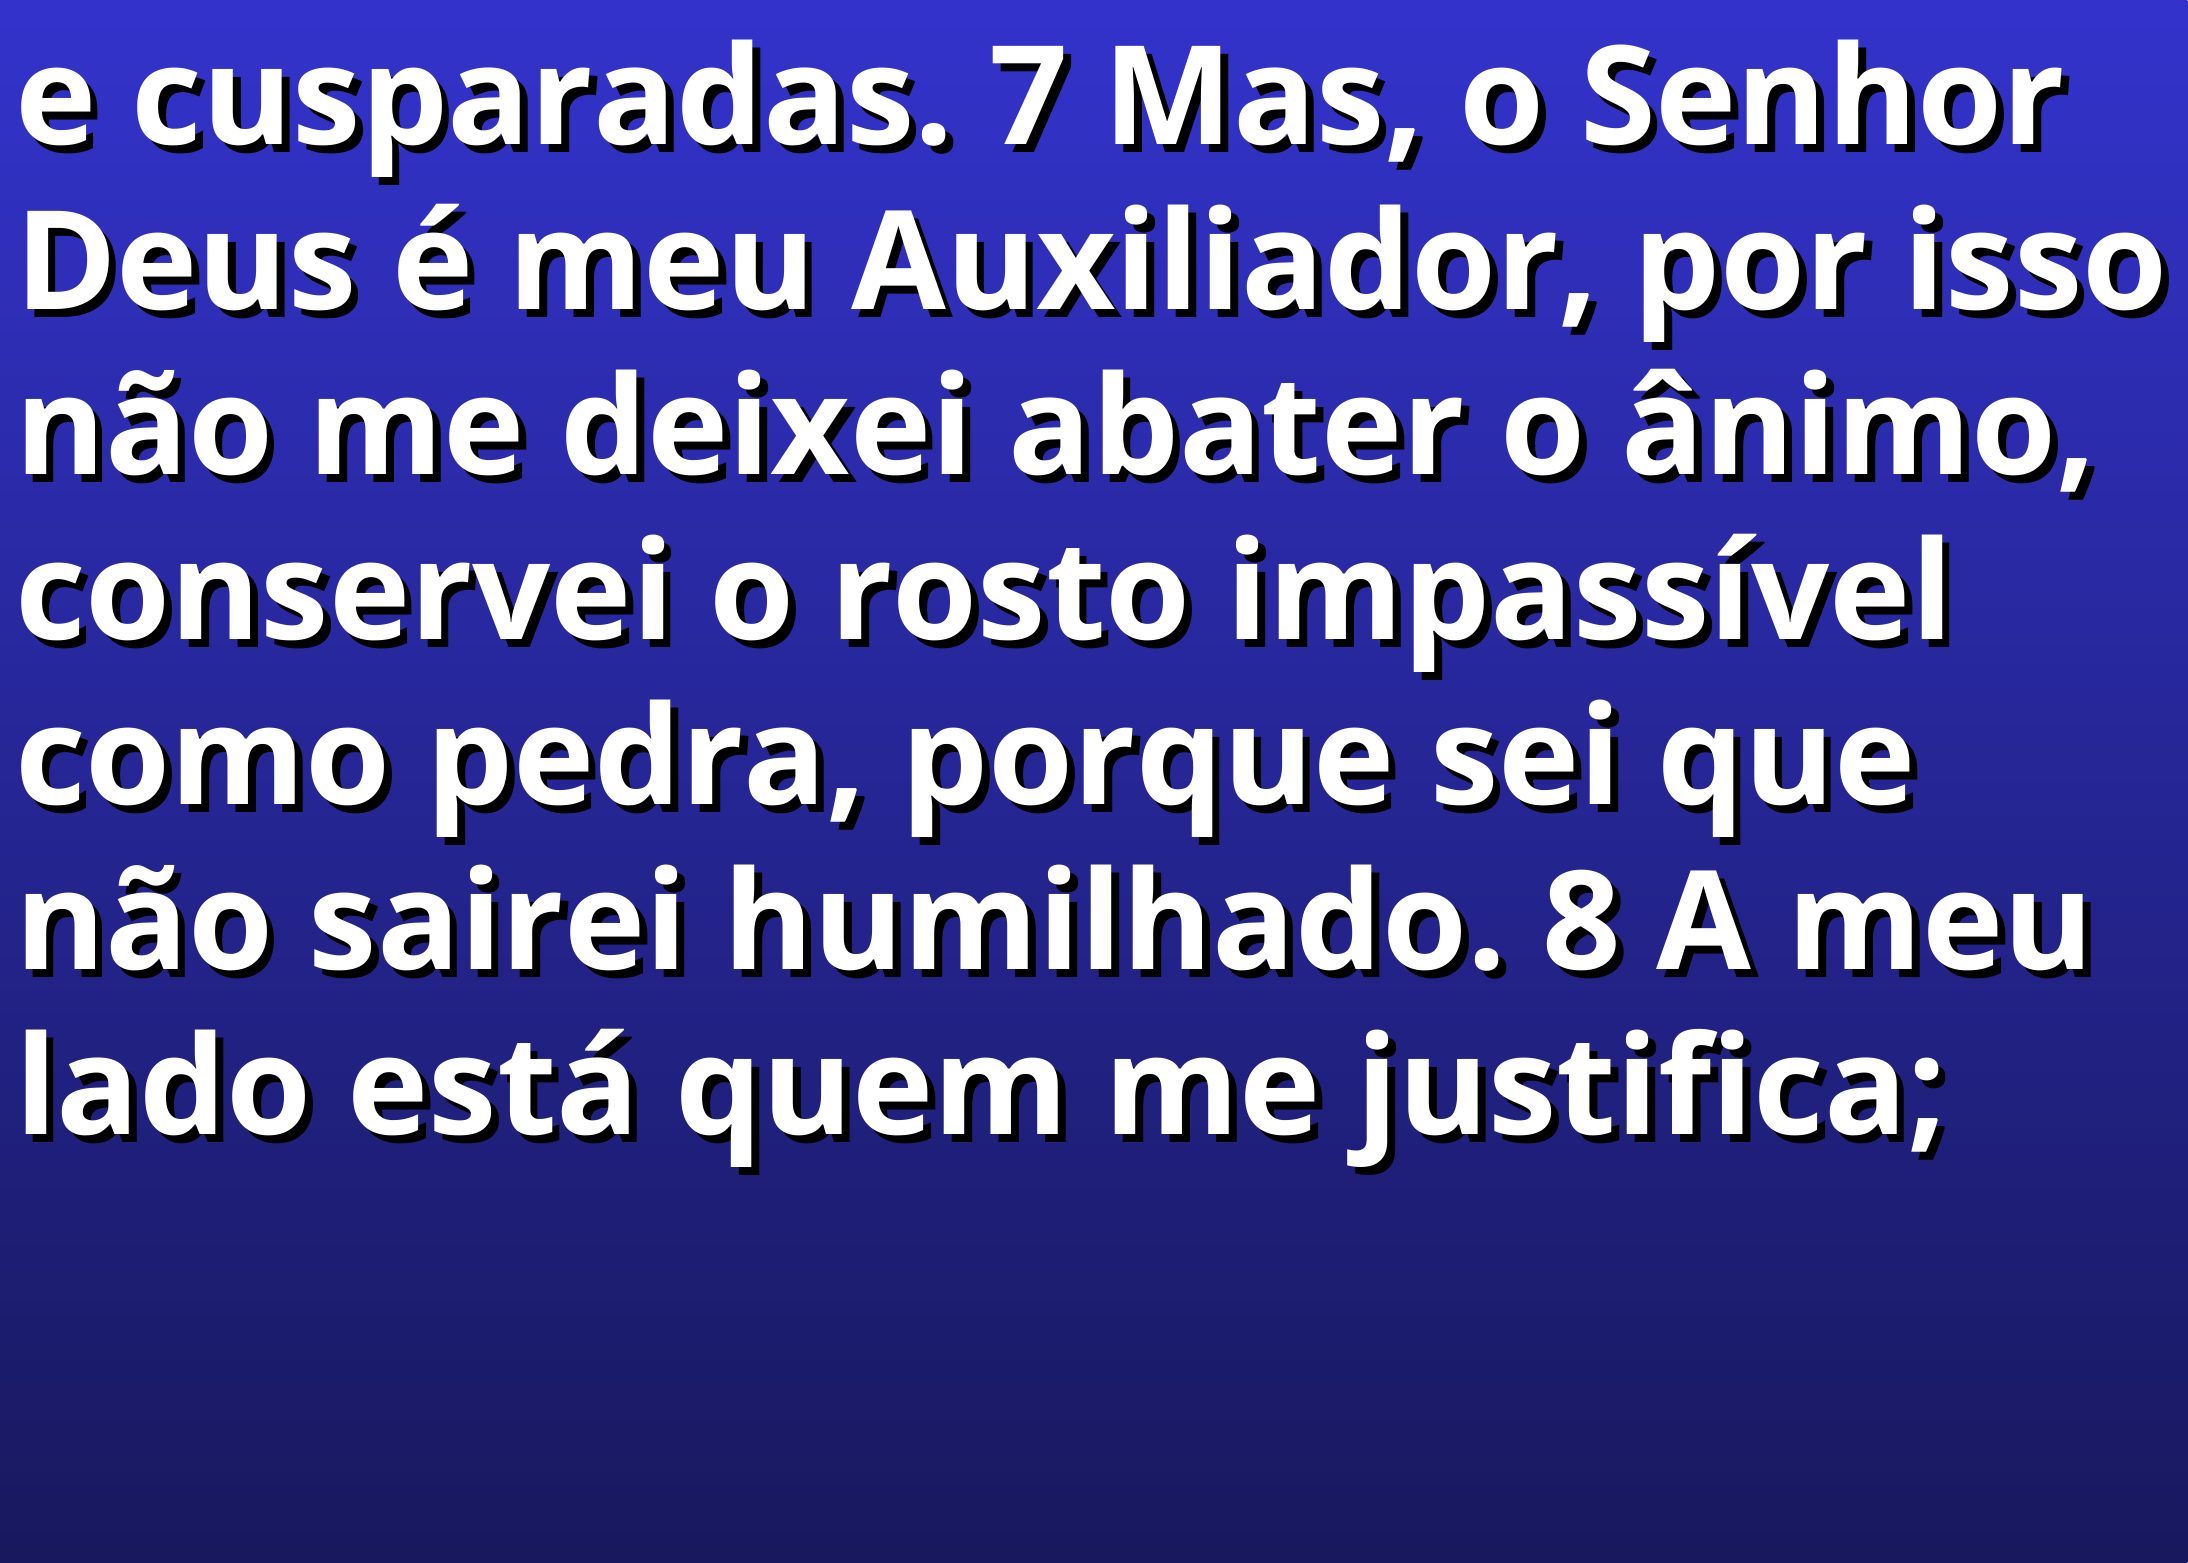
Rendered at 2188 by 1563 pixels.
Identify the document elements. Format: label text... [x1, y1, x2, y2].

text_box e cusparadas. 7 Mas, o Senhor Deus é meu Auxiliador, por isso não me deixei abater o ânimo, conservei o rosto impassível como pedra, porque sei que não sairei humilhado. 8 A meu lado está quem me justifica; [0, 0, 2188, 1170]
